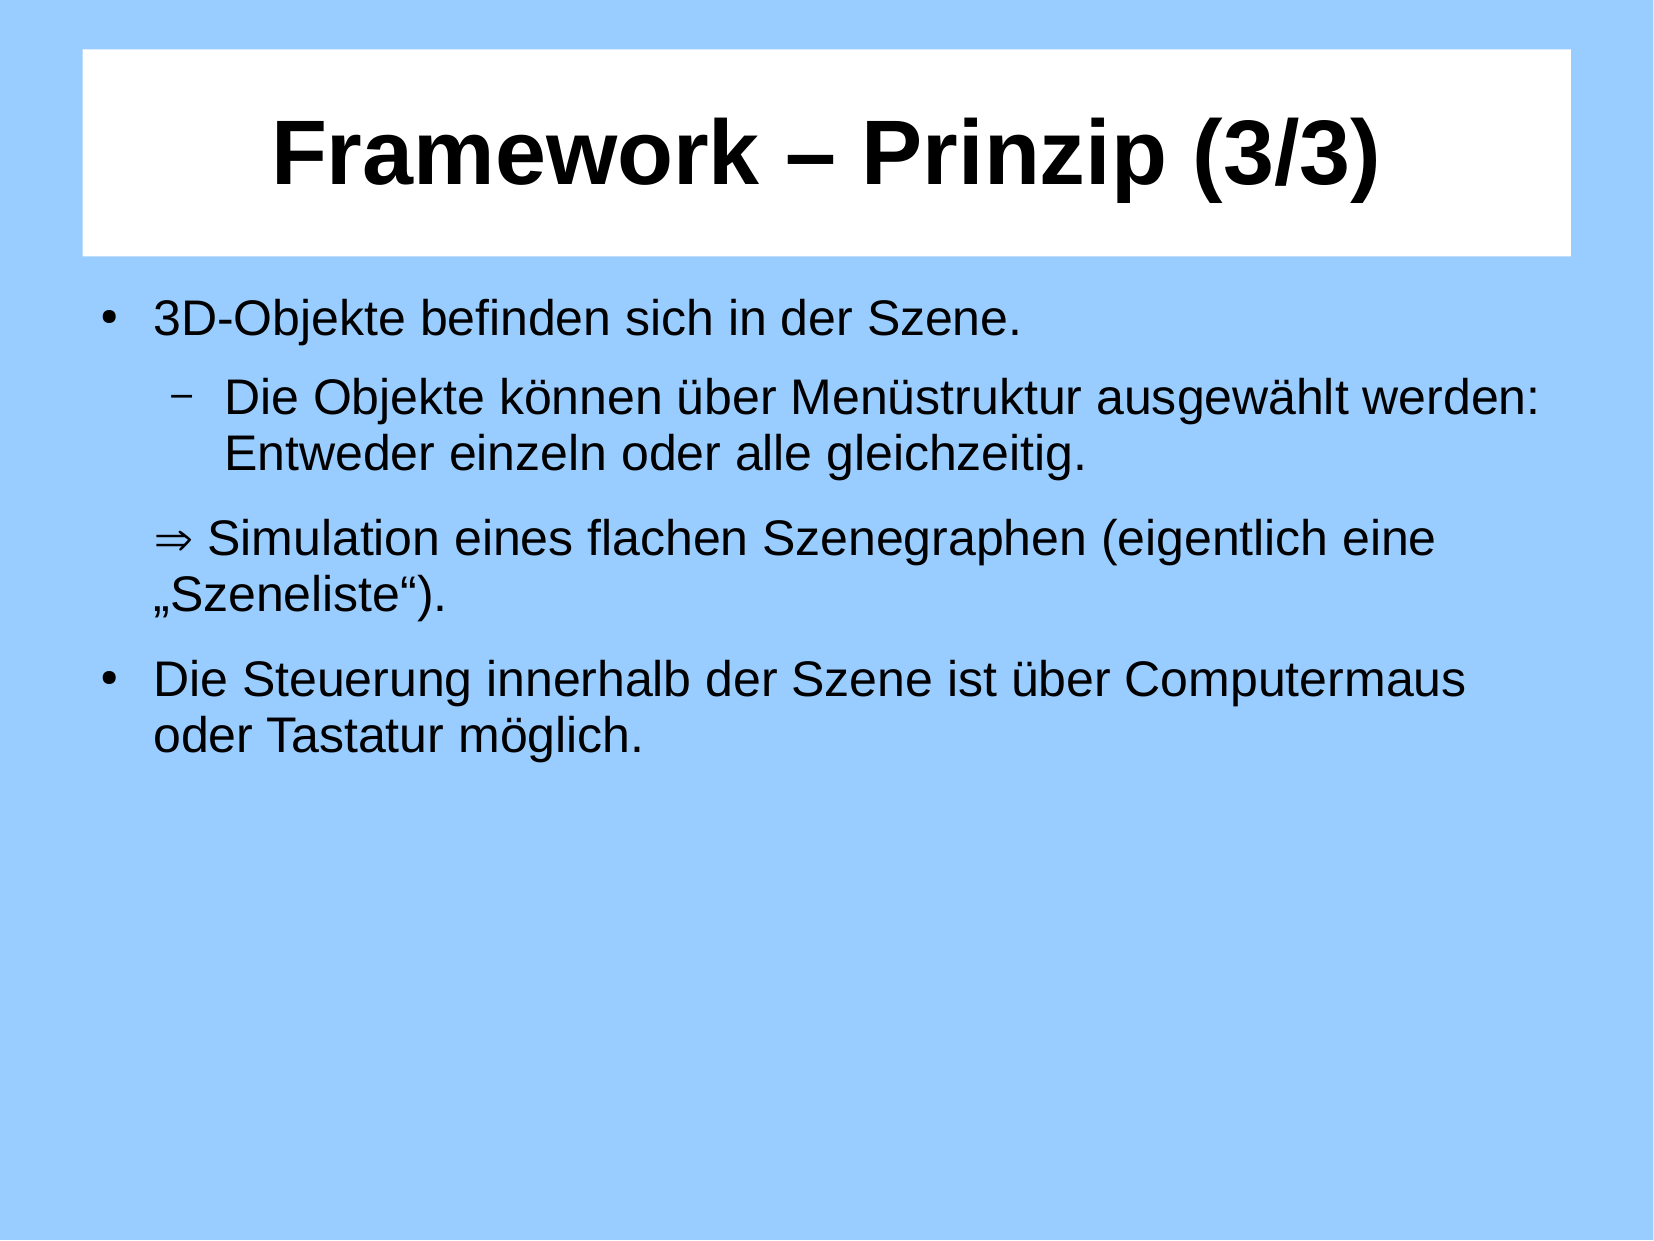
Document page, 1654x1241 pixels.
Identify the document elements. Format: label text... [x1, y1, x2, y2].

list 3D-Objekte befinden sich in der Szene. Die Objekte können über Menüstruktur ausgewählt werden: Entweder einzeln oder alle gleichzeitig.  Simulation eines flachen Szenegraphen (eigentlich eine „Szeneliste“). Die Steuerung innerhalb der Szene ist über Computermaus oder Tastatur möglich. [82, 290, 1571, 1170]
title Framework – Prinzip (3/3) [82, 49, 1571, 257]
